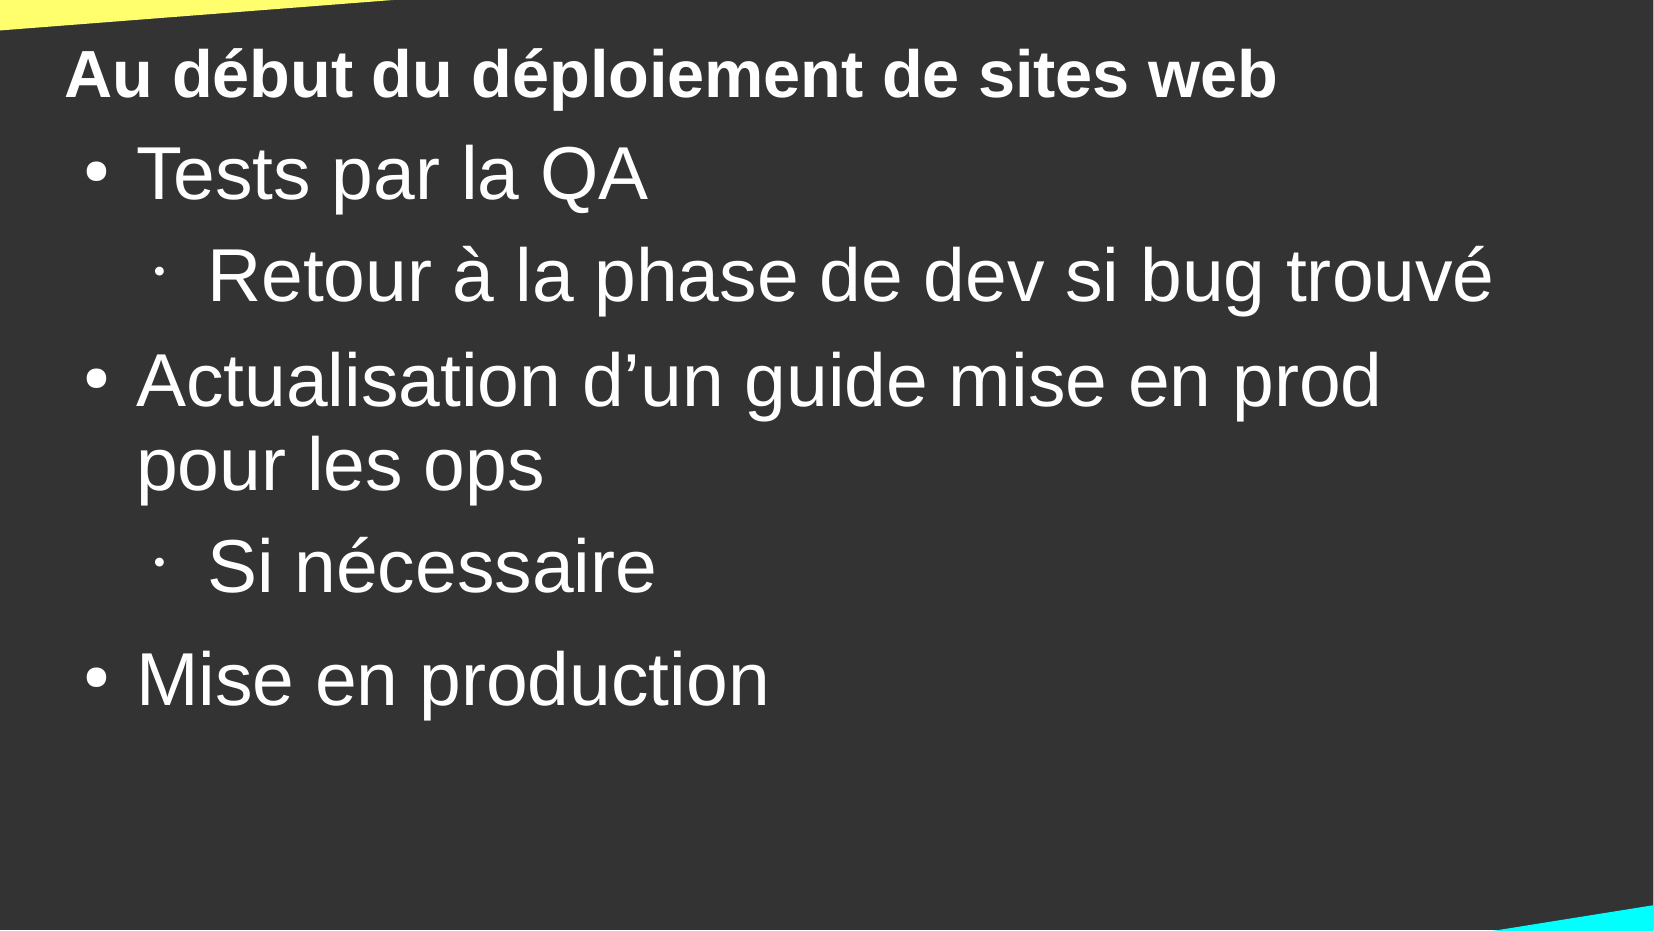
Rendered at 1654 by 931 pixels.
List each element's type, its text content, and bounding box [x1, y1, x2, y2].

list Tests par la QA Retour à la phase de dev si bug trouvé Actualisation d’un guide mise en prod pour les ops Si nécessaire Mise en production [65, 131, 1544, 811]
text_box [1492, 905, 1654, 931]
text_box [0, 0, 393, 31]
title Au début du déploiement de sites web [64, 37, 1365, 113]
